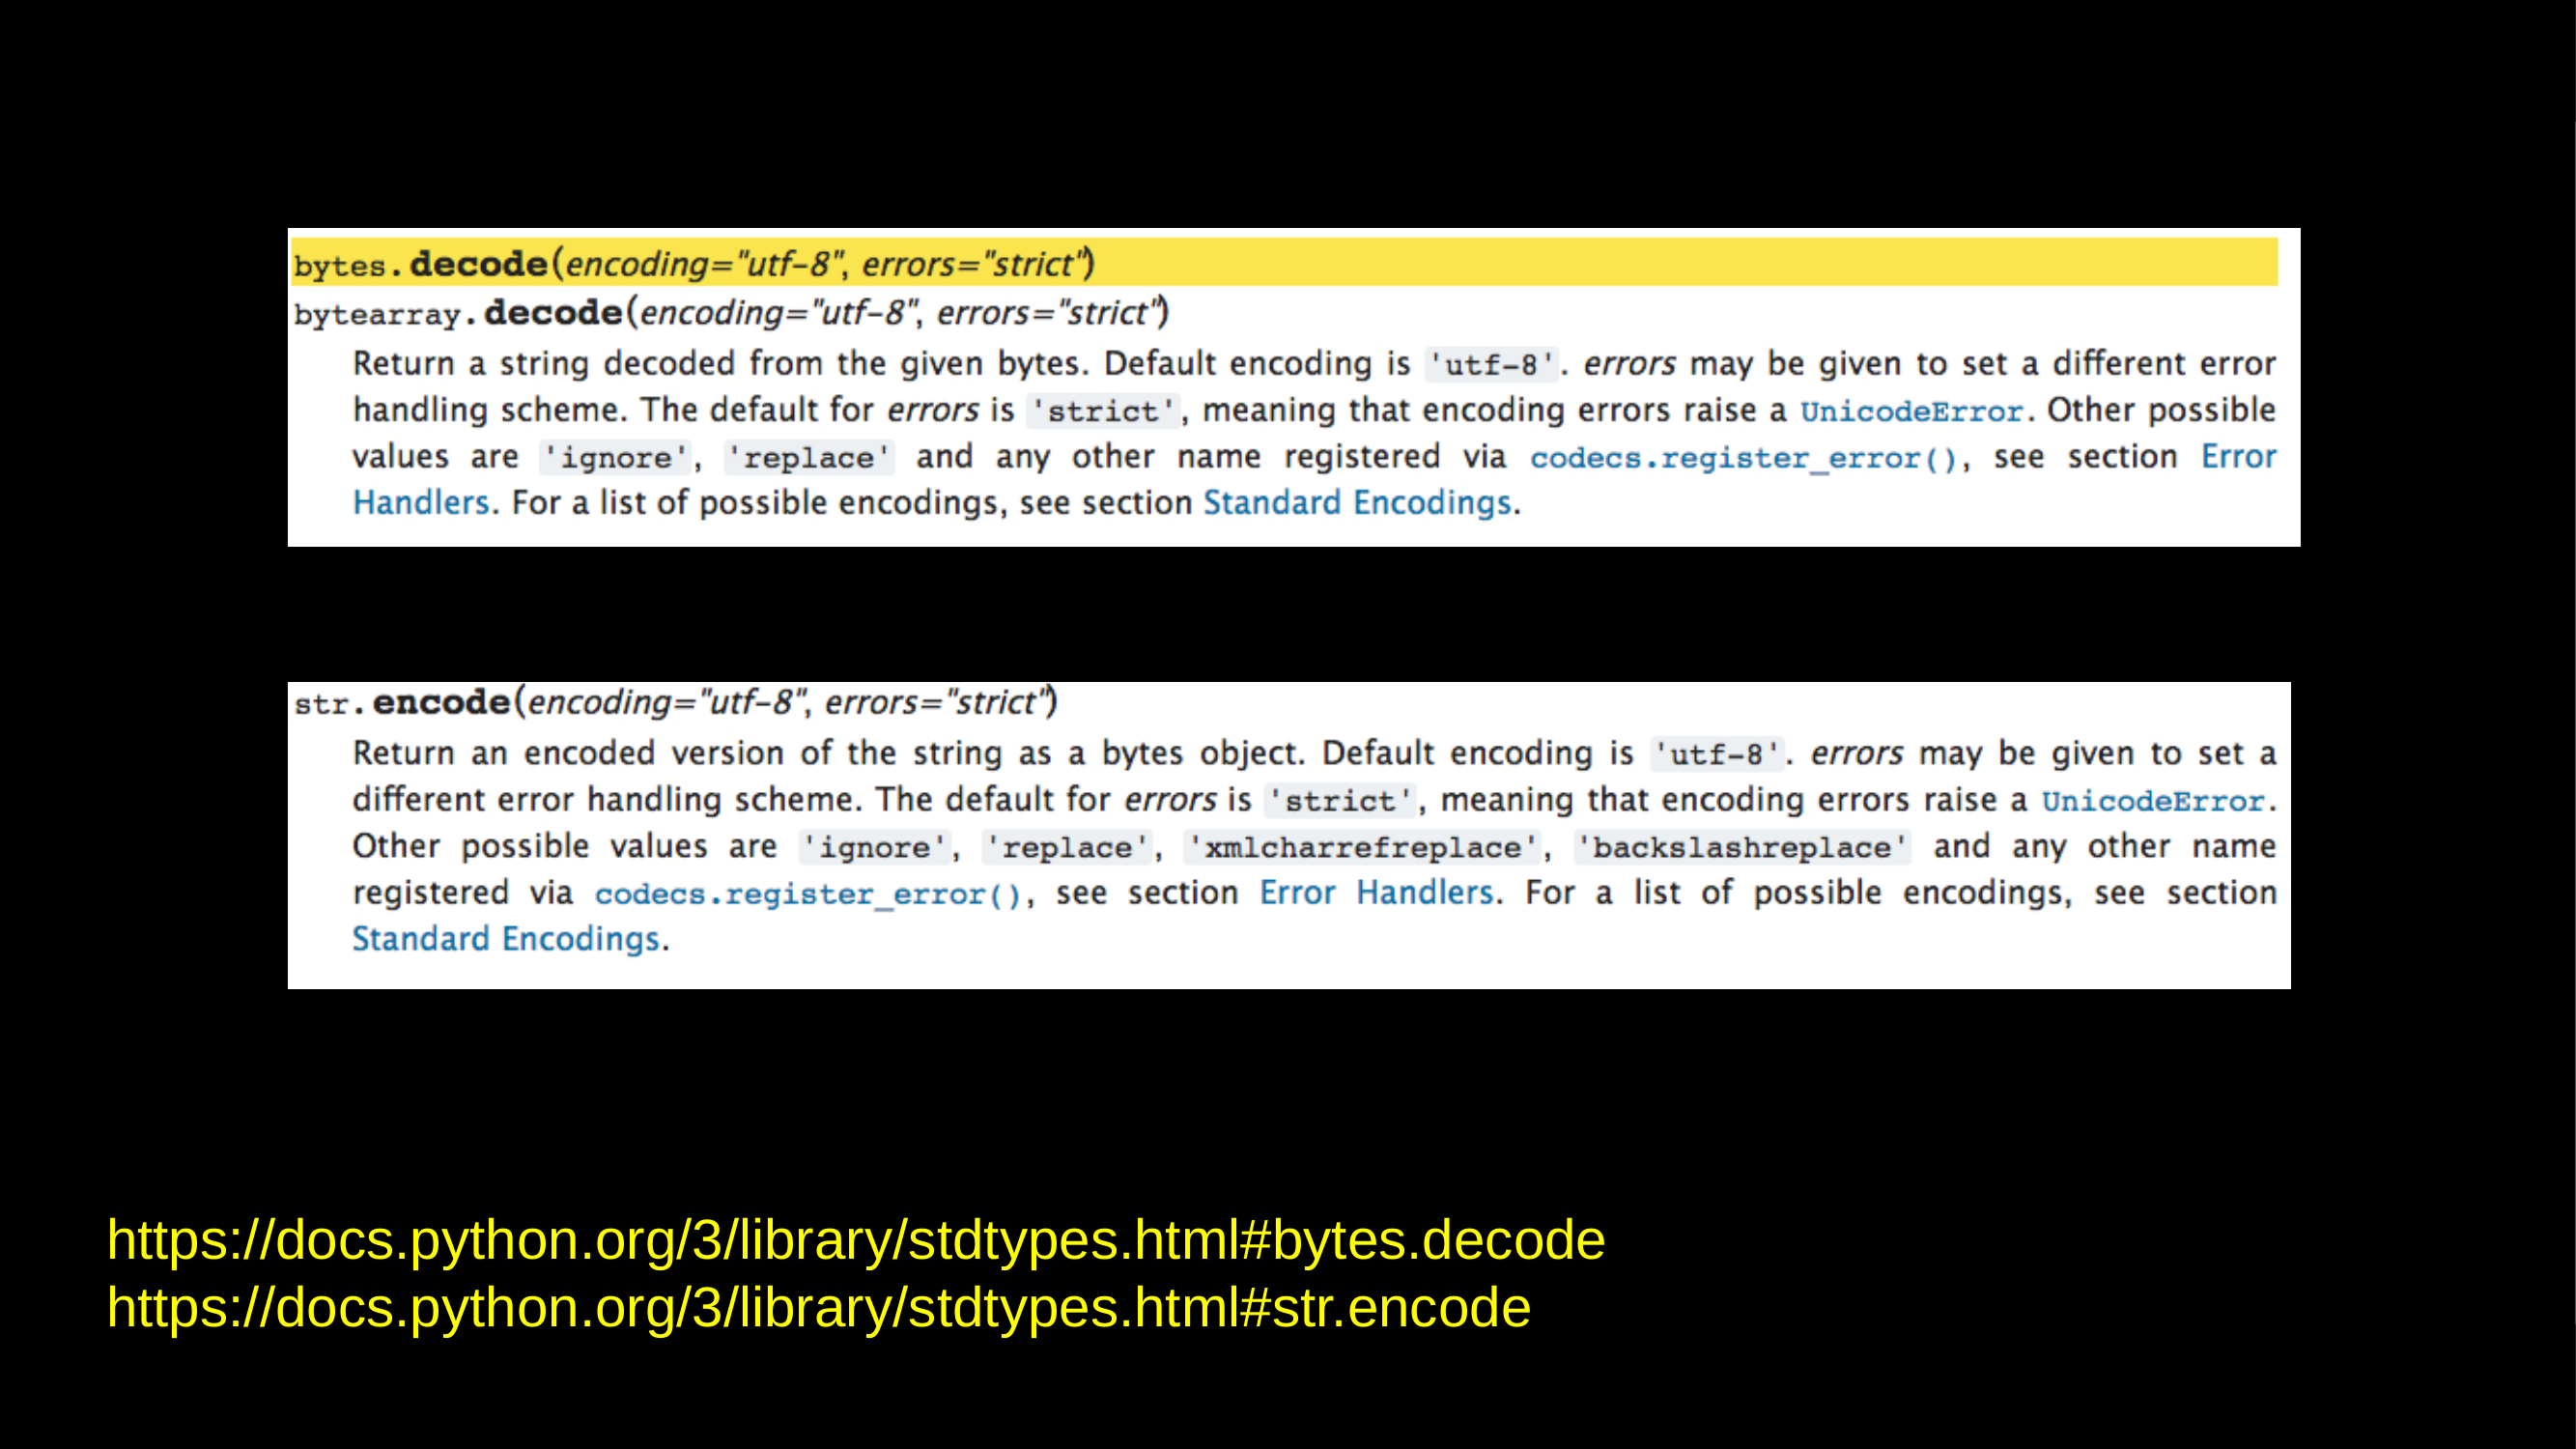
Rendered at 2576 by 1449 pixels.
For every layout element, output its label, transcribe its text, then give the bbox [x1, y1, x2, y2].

text_box https://docs.python.org/3/library/stdtypes.html#bytes.decode https://docs.python.org/3/library/stdtypes.html#str.encode [92, 1196, 1625, 1346]
picture [288, 682, 2291, 989]
picture [288, 228, 2301, 547]
